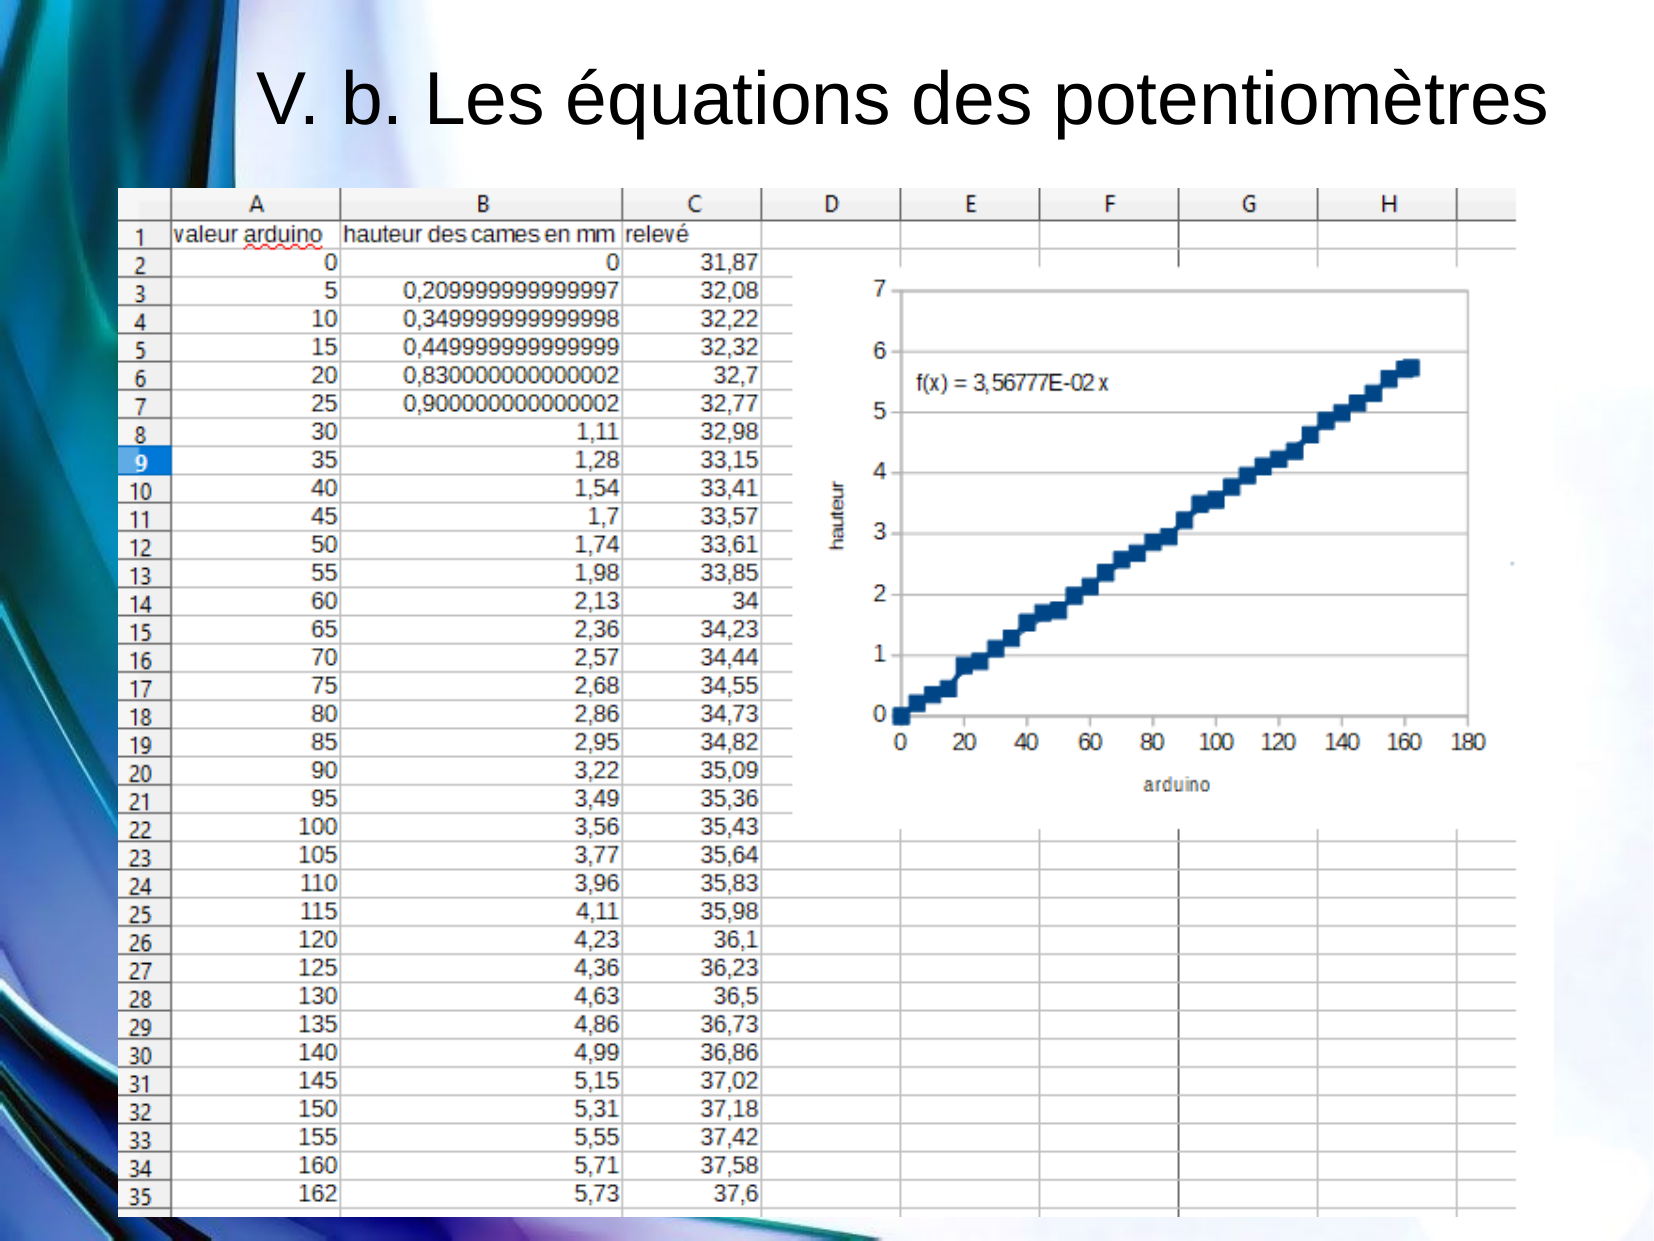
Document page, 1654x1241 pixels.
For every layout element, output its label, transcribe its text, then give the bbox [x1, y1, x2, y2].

picture [87, 182, 93, 189]
picture [91, 128, 95, 151]
picture [94, 222, 101, 239]
picture [73, 503, 80, 516]
picture [0, 0, 1654, 1241]
picture [91, 207, 98, 217]
title V. b. Les équations des potentiomètres [188, 0, 1619, 197]
